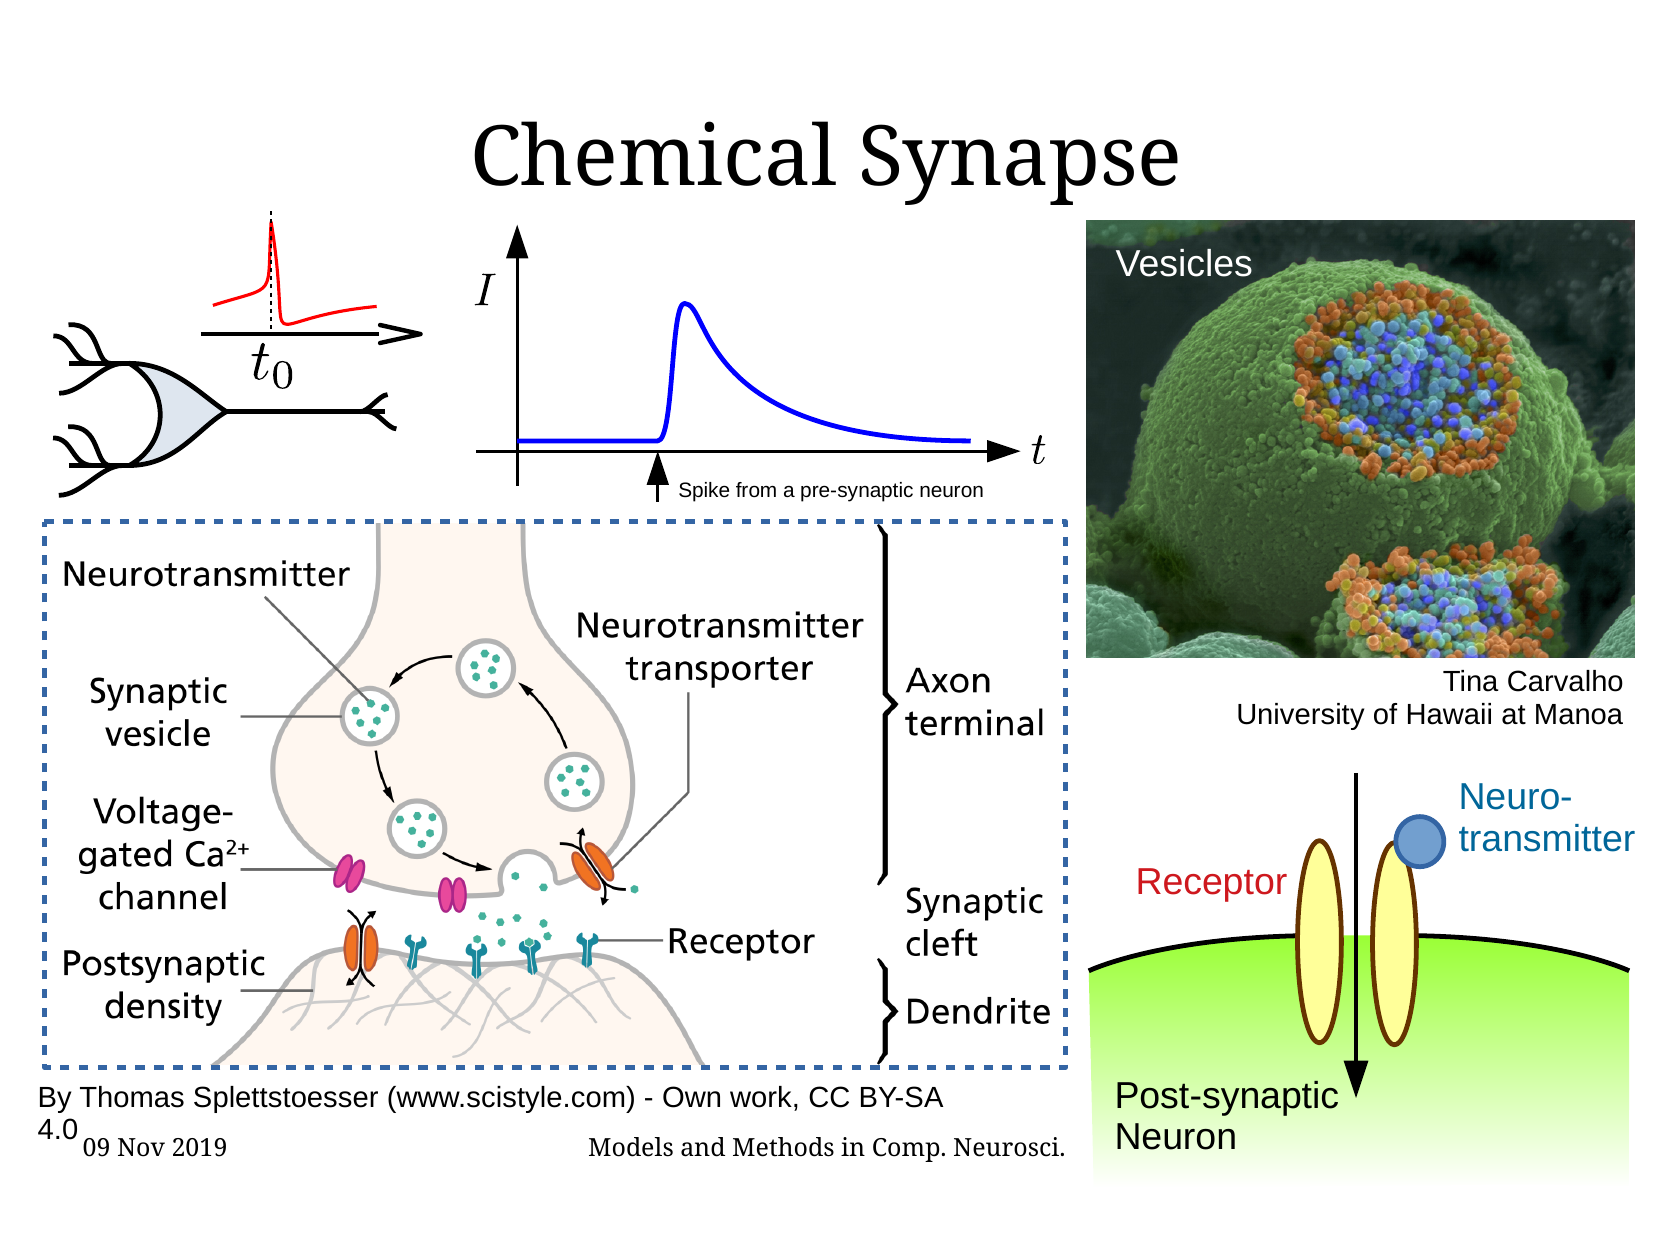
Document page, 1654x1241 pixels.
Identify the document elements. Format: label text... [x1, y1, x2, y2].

text_box By Thomas Splettstoesser (www.scistyle.com) - Own work, CC BY-SA 4.0 [22, 1073, 1003, 1123]
picture [1086, 220, 1635, 658]
picture [1030, 435, 1047, 464]
text_box Receptor [1120, 853, 1319, 911]
text_box [250, 342, 295, 389]
picture [472, 273, 497, 306]
text_box Post-synaptic Neuron [1099, 1066, 1357, 1173]
text_box [1088, 816, 1630, 1188]
title Chemical Synapse [82, 49, 1571, 257]
text_box Spike from a pre-synaptic neuron [663, 471, 1006, 510]
text_box Tina Carvalho University of Hawaii at Manoa [1104, 657, 1639, 738]
text_box [133, 363, 225, 466]
text_box Neuro- transmitter [1443, 767, 1653, 867]
text_box Vesicles [1100, 235, 1282, 293]
picture [46, 523, 1064, 1065]
